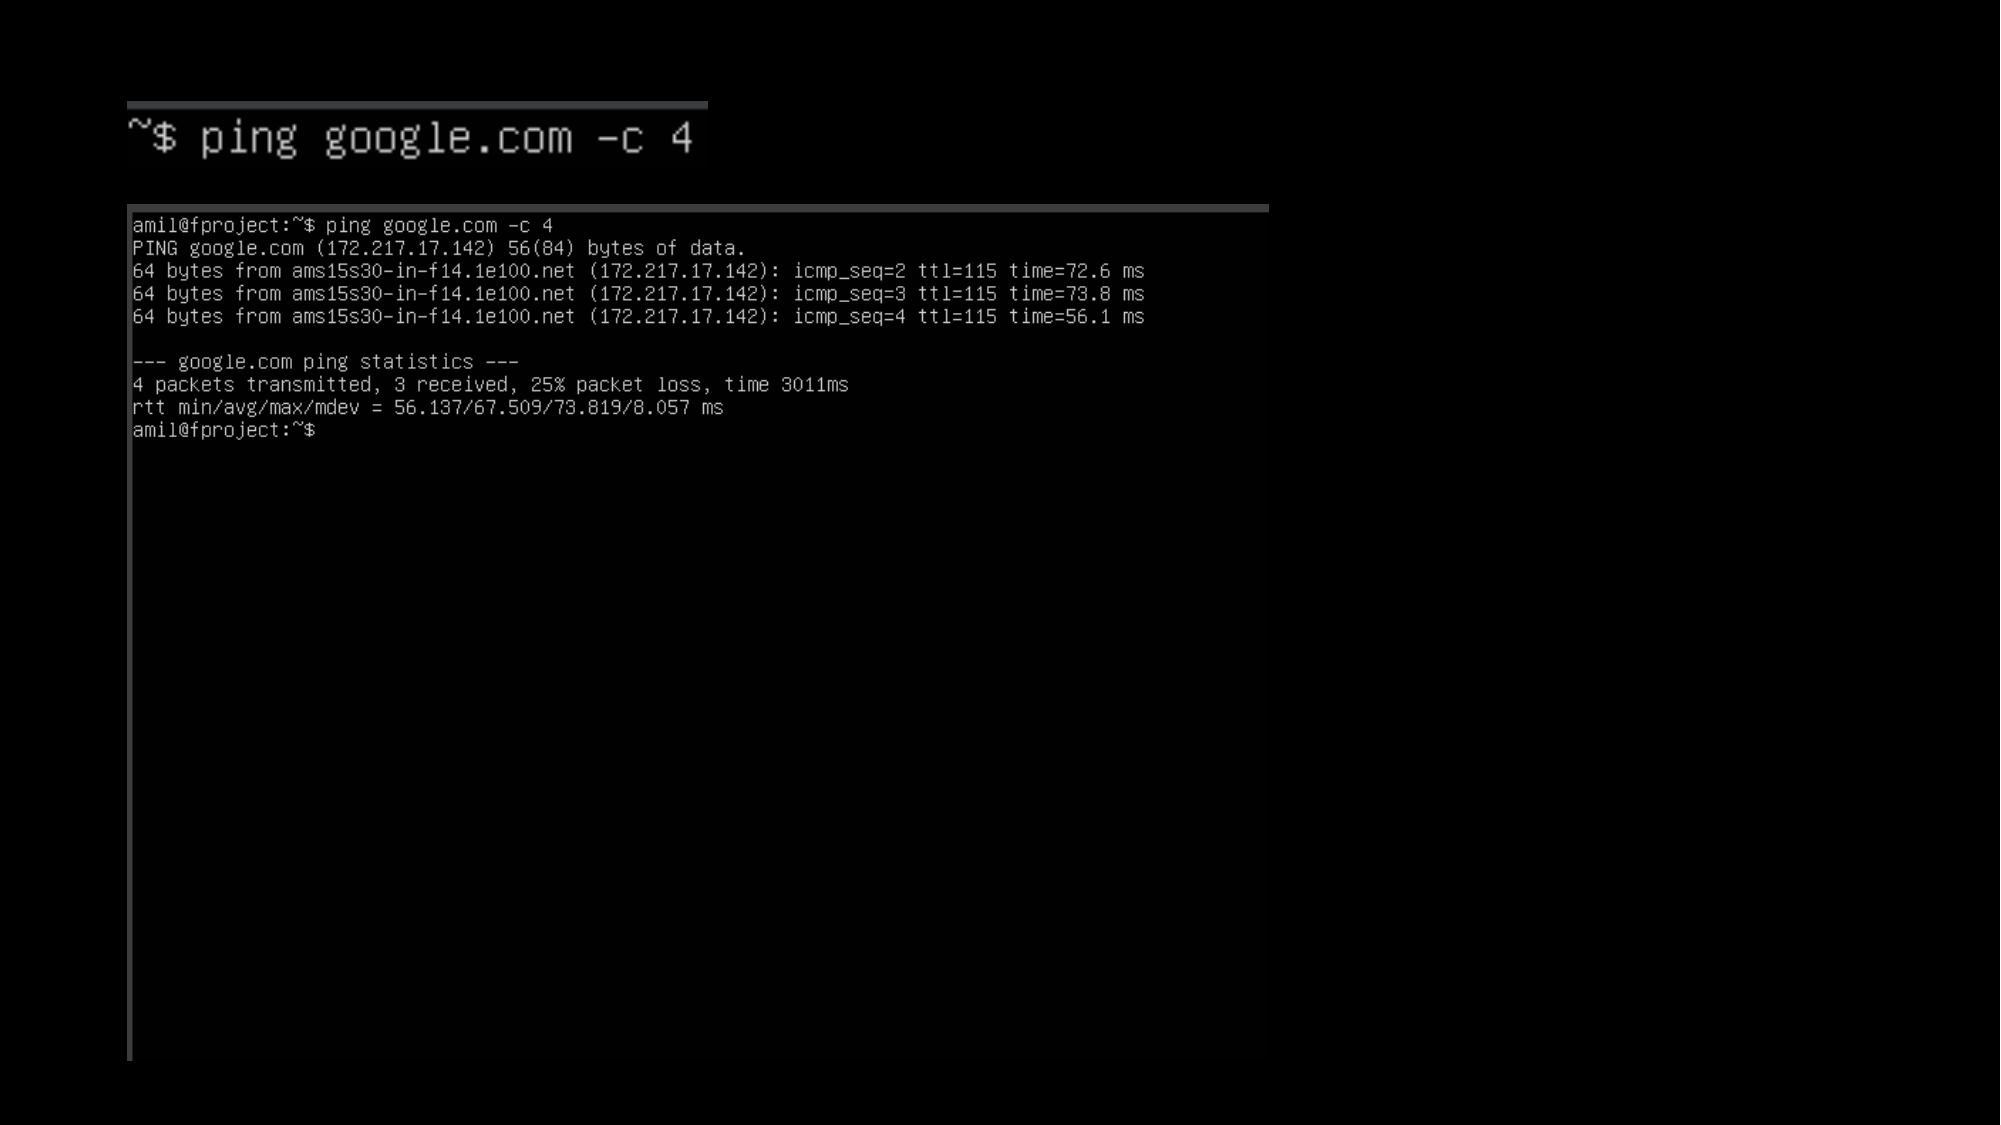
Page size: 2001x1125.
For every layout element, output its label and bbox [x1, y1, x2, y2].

picture [127, 204, 1269, 1061]
picture [127, 101, 708, 169]
